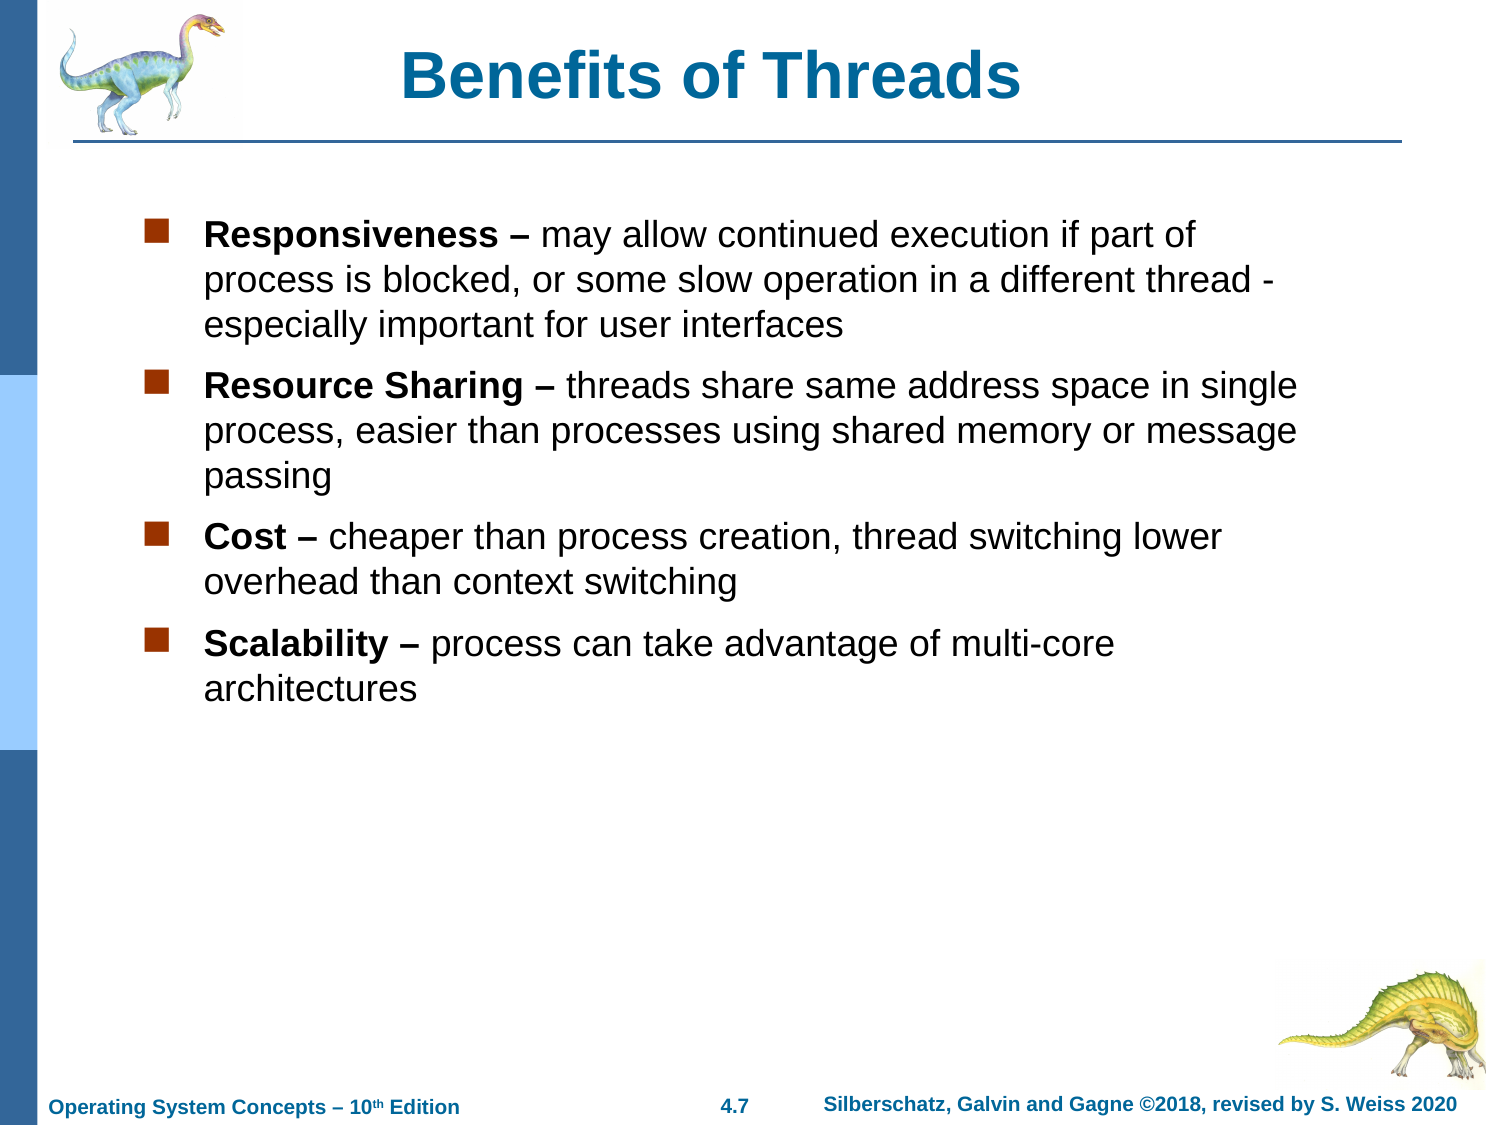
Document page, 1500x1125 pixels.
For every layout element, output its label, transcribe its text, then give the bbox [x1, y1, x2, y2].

picture [46, 0, 243, 149]
list Responsiveness – may allow continued execution if part of process is blocked, or some slow operation in a different thread - especially important for user interfaces Resource Sharing – threads share same address space in single process, easier than processes using shared memory or message passing Cost – cheaper than process creation, thread switching lower overhead than context switching Scalability – process can take advantage of multi-core architectures [132, 202, 1315, 946]
title Benefits of Threads [141, 68, 1282, 120]
picture [1275, 959, 1486, 1090]
picture [1140, 1096, 1148, 1101]
